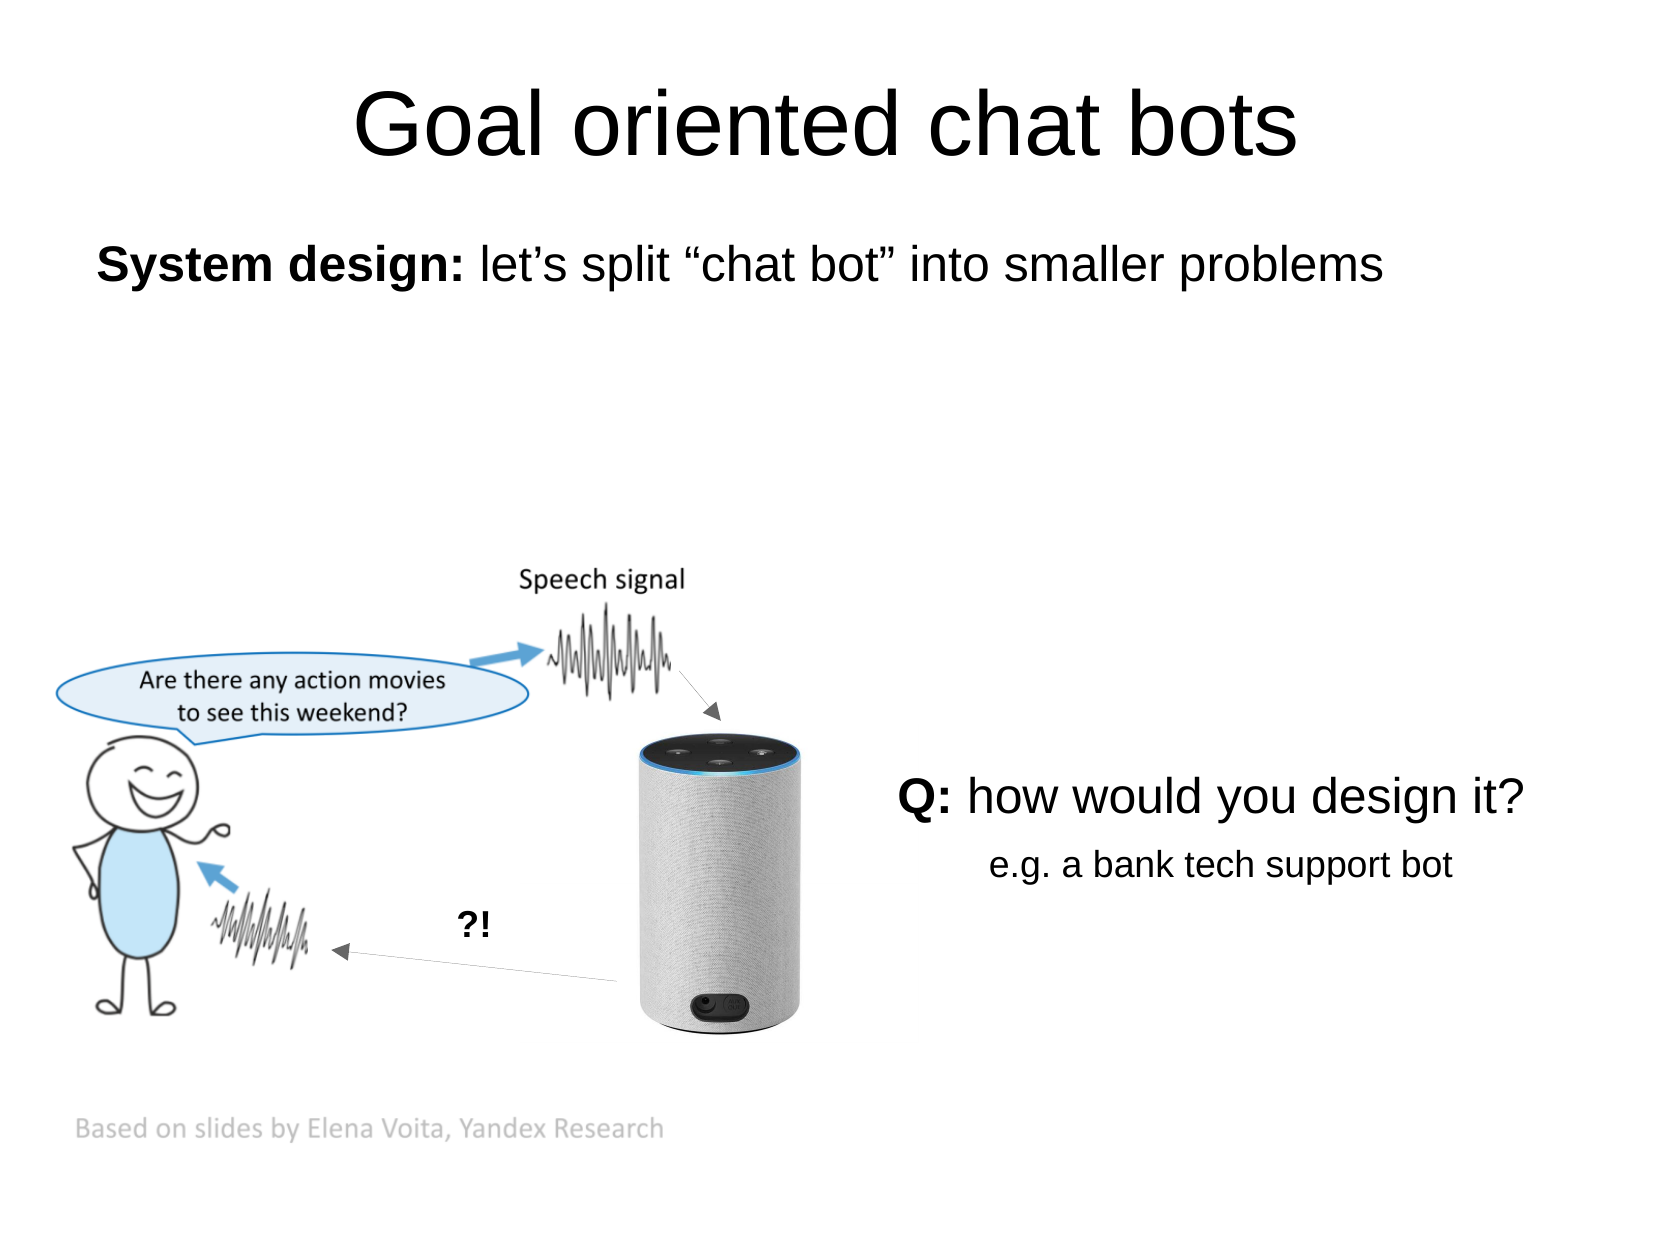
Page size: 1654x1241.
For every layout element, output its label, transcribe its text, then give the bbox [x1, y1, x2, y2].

text_box System design: let’s split “chat bot” into smaller problems Speech processing: see YSDA speech course Business knowledge: rules for banking / psychology / ... Text processing: this lecture [81, 538, 780, 691]
title Goal oriented chat bots [82, 19, 1571, 227]
text_box [72, 308, 1654, 1153]
text_box e.g. a bank tech support bot [917, 836, 1526, 924]
text_box System design: let’s split “chat bot” into smaller problems Speech processing: see YSDA speech course Business knowledge: rules for banking / psychology / ... Text processing: this lecture [81, 229, 1633, 470]
text_box ?! [441, 896, 584, 954]
text_box Q: how would you design it? [842, 760, 1580, 926]
picture [21, 507, 1651, 1170]
